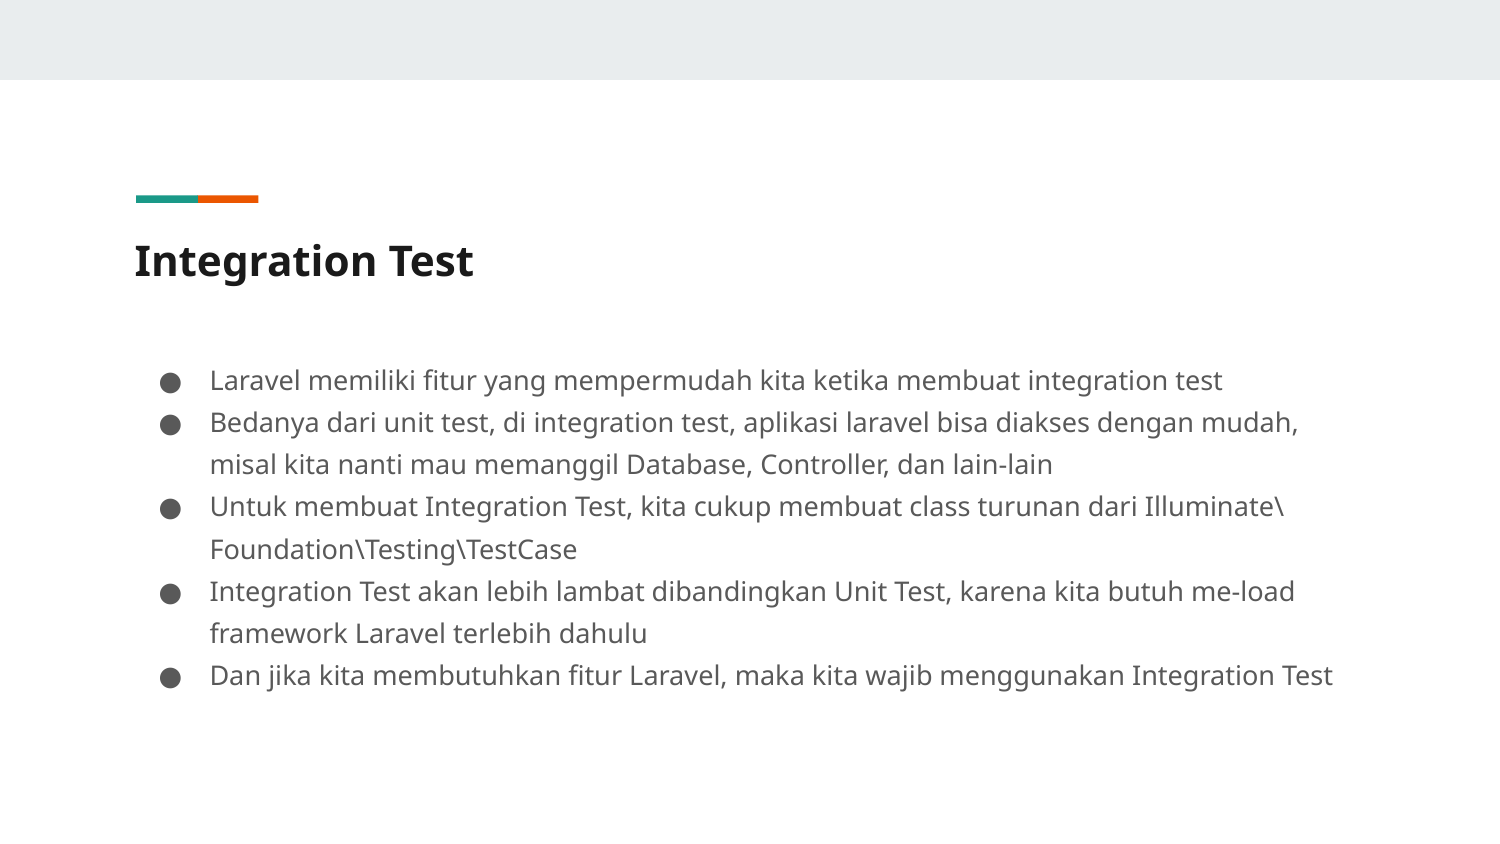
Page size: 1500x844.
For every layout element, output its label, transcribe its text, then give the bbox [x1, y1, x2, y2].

list Laravel memiliki fitur yang mempermudah kita ketika membuat integration test Bedanya dari unit test, di integration test, aplikasi laravel bisa diakses dengan mudah, misal kita nanti mau memanggil Database, Controller, dan lain-lain Untuk membuat Integration Test, kita cukup membuat class turunan dari Illuminate\Foundation\Testing\TestCase Integration Test akan lebih lambat dibandingkan Unit Test, karena kita butuh me-load framework Laravel terlebih dahulu Dan jika kita membutuhkan fitur Laravel, maka kita wajib menggunakan Integration Test [119, 341, 1381, 712]
title Integration Test [119, 216, 1381, 305]
